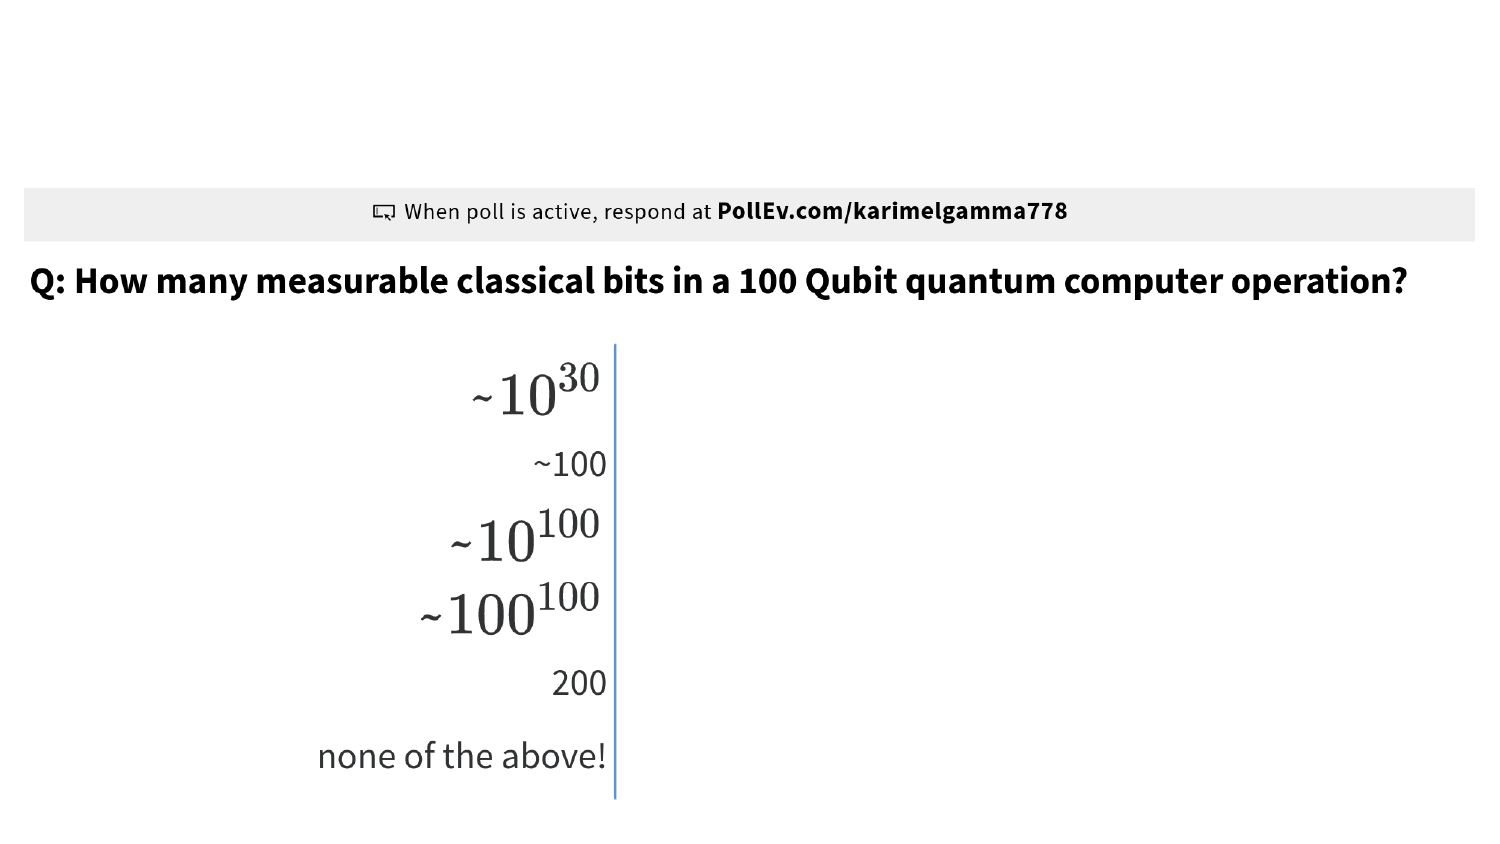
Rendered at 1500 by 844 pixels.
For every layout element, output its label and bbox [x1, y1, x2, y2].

picture [24, 188, 1475, 818]
